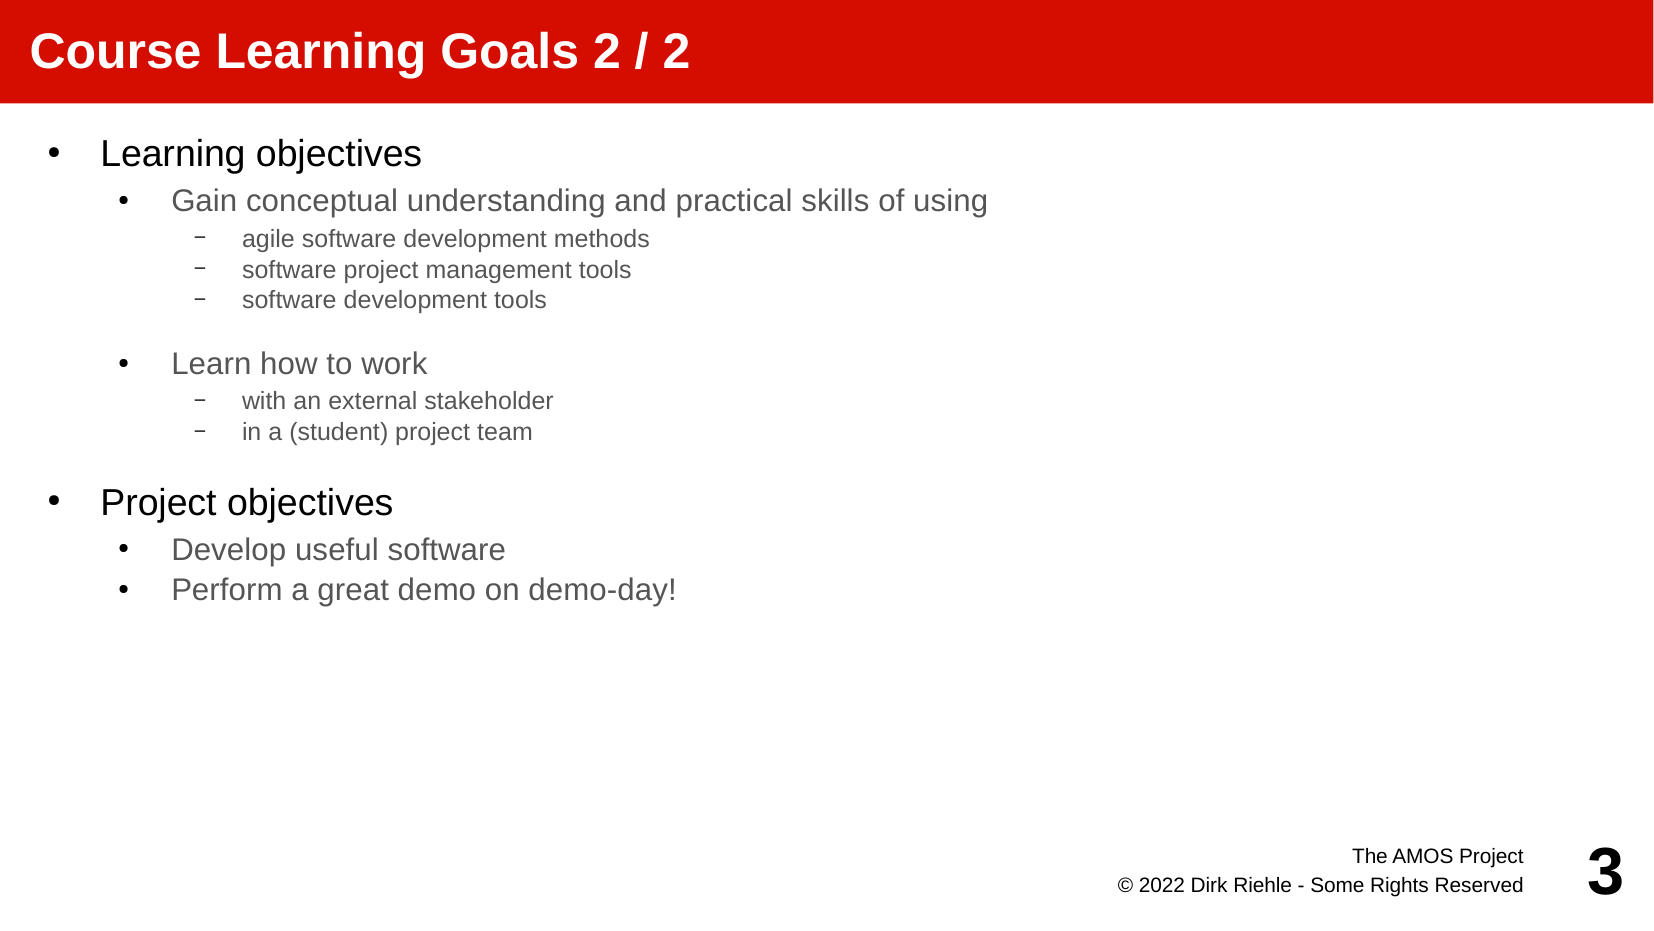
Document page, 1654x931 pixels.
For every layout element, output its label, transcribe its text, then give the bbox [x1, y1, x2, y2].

title Course Learning Goals 2 / 2 [0, 0, 1654, 104]
list Learning objectives Gain conceptual understanding and practical skills of using agile software development methods software project management tools software development tools Learn how to work with an external stakeholder in a (student) project team Project objectives Develop useful software Perform a great demo on demo-day! [29, 132, 1625, 813]
